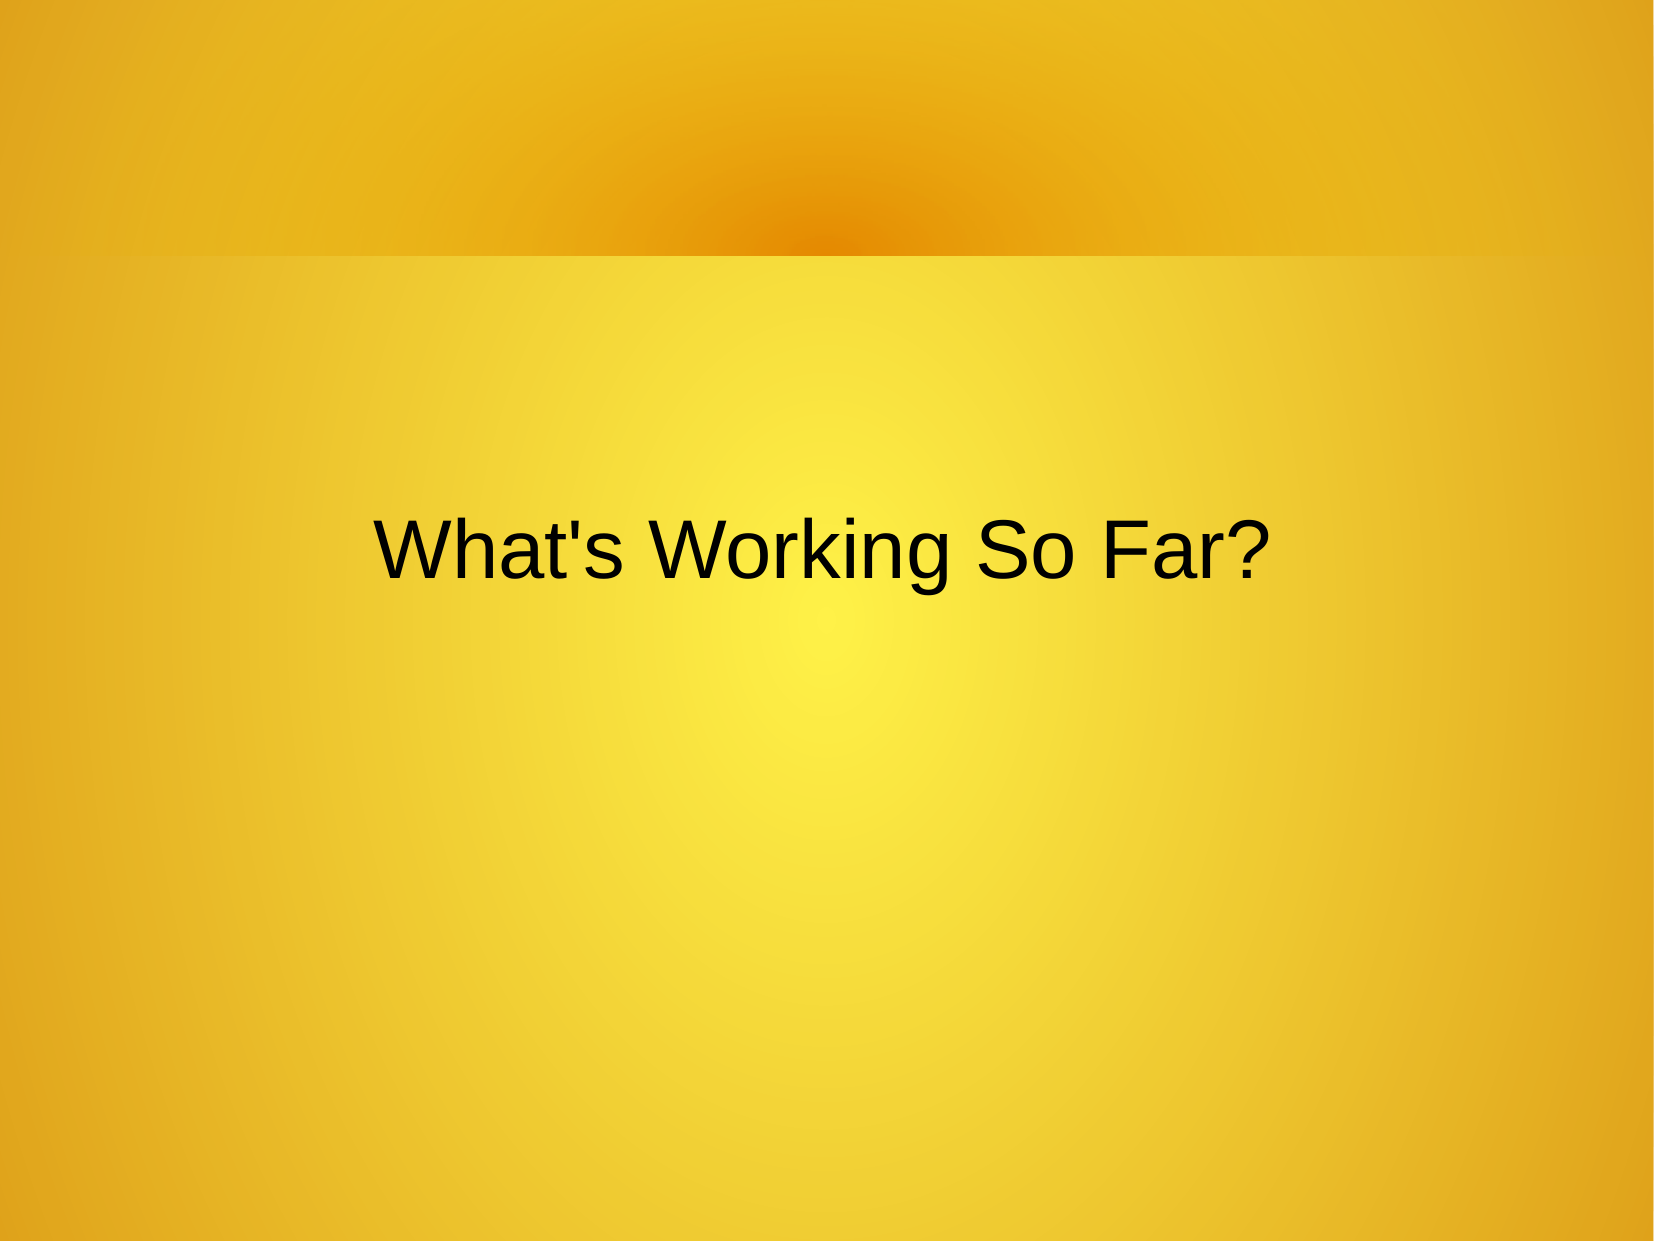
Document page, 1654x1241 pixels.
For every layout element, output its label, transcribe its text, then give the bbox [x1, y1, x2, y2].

subtitle What's Working So Far? [78, 70, 1567, 1036]
